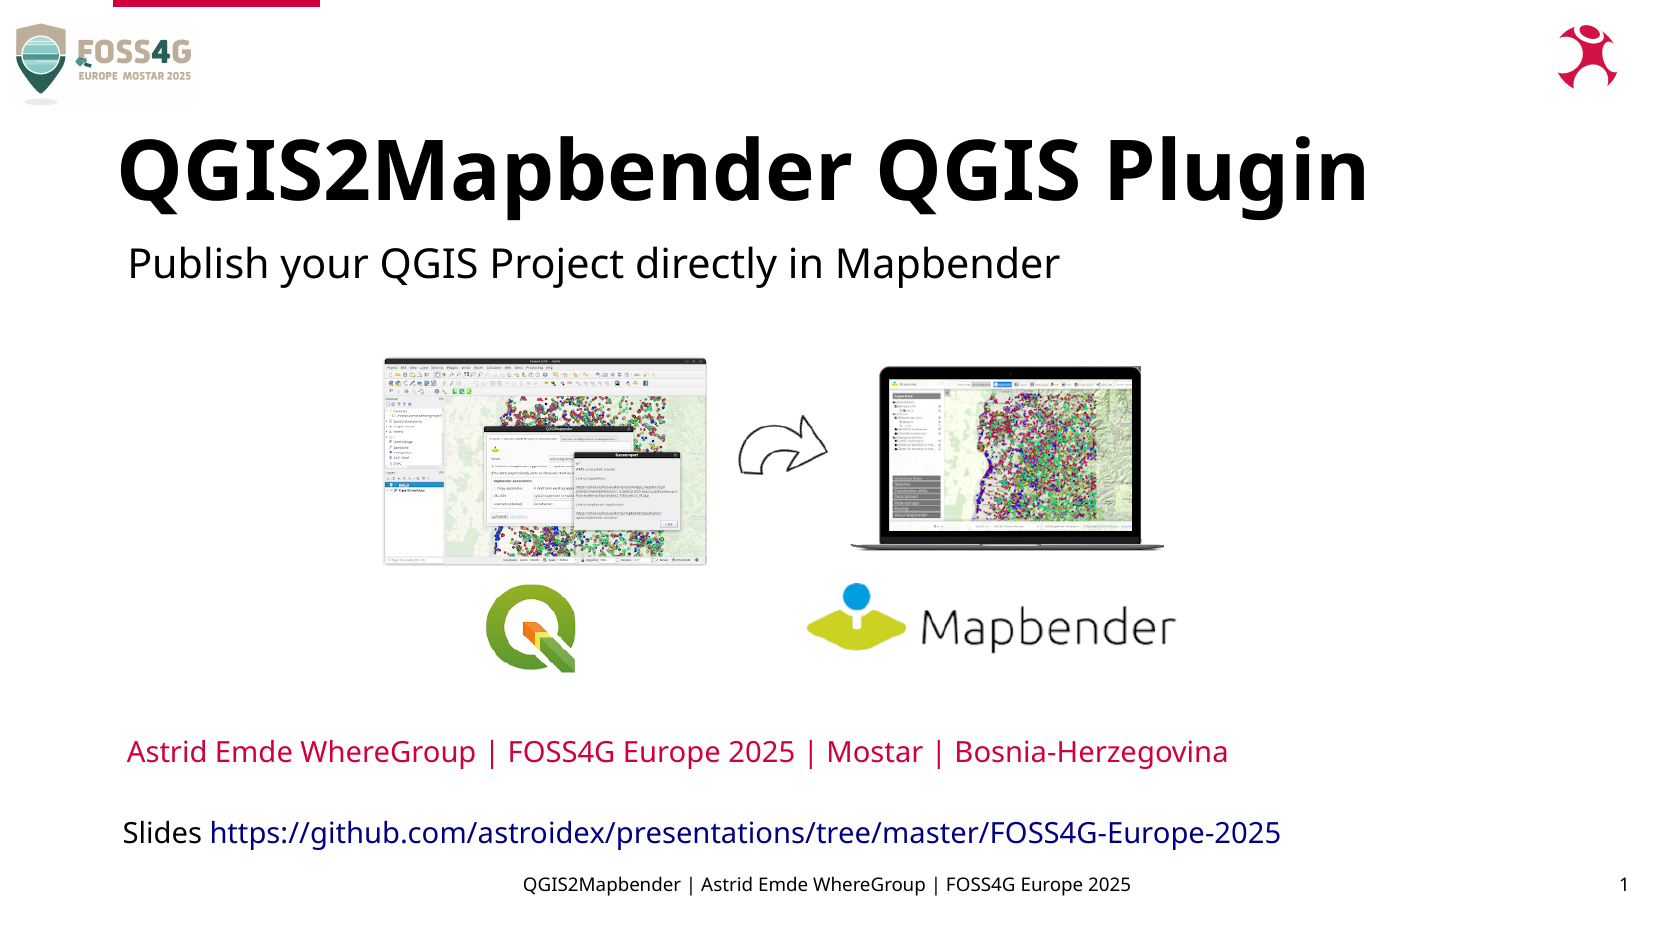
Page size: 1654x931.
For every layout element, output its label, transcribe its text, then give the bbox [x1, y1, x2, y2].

text_box Publish your QGIS Project directly in Mapbender [112, 231, 1560, 538]
picture [1554, 25, 1625, 95]
picture [11, 22, 195, 108]
picture [377, 348, 1182, 676]
text_box Astrid Emde WhereGroup | FOSS4G Europe 2025 | Mostar | Bosnia-Herzegovina [112, 723, 1247, 792]
title QGIS2Mapbender QGIS Plugin [101, 106, 1583, 343]
text_box Slides https://github.com/astroidex/presentations/tree/master/FOSS4G-Europe-2025 [107, 805, 1571, 931]
